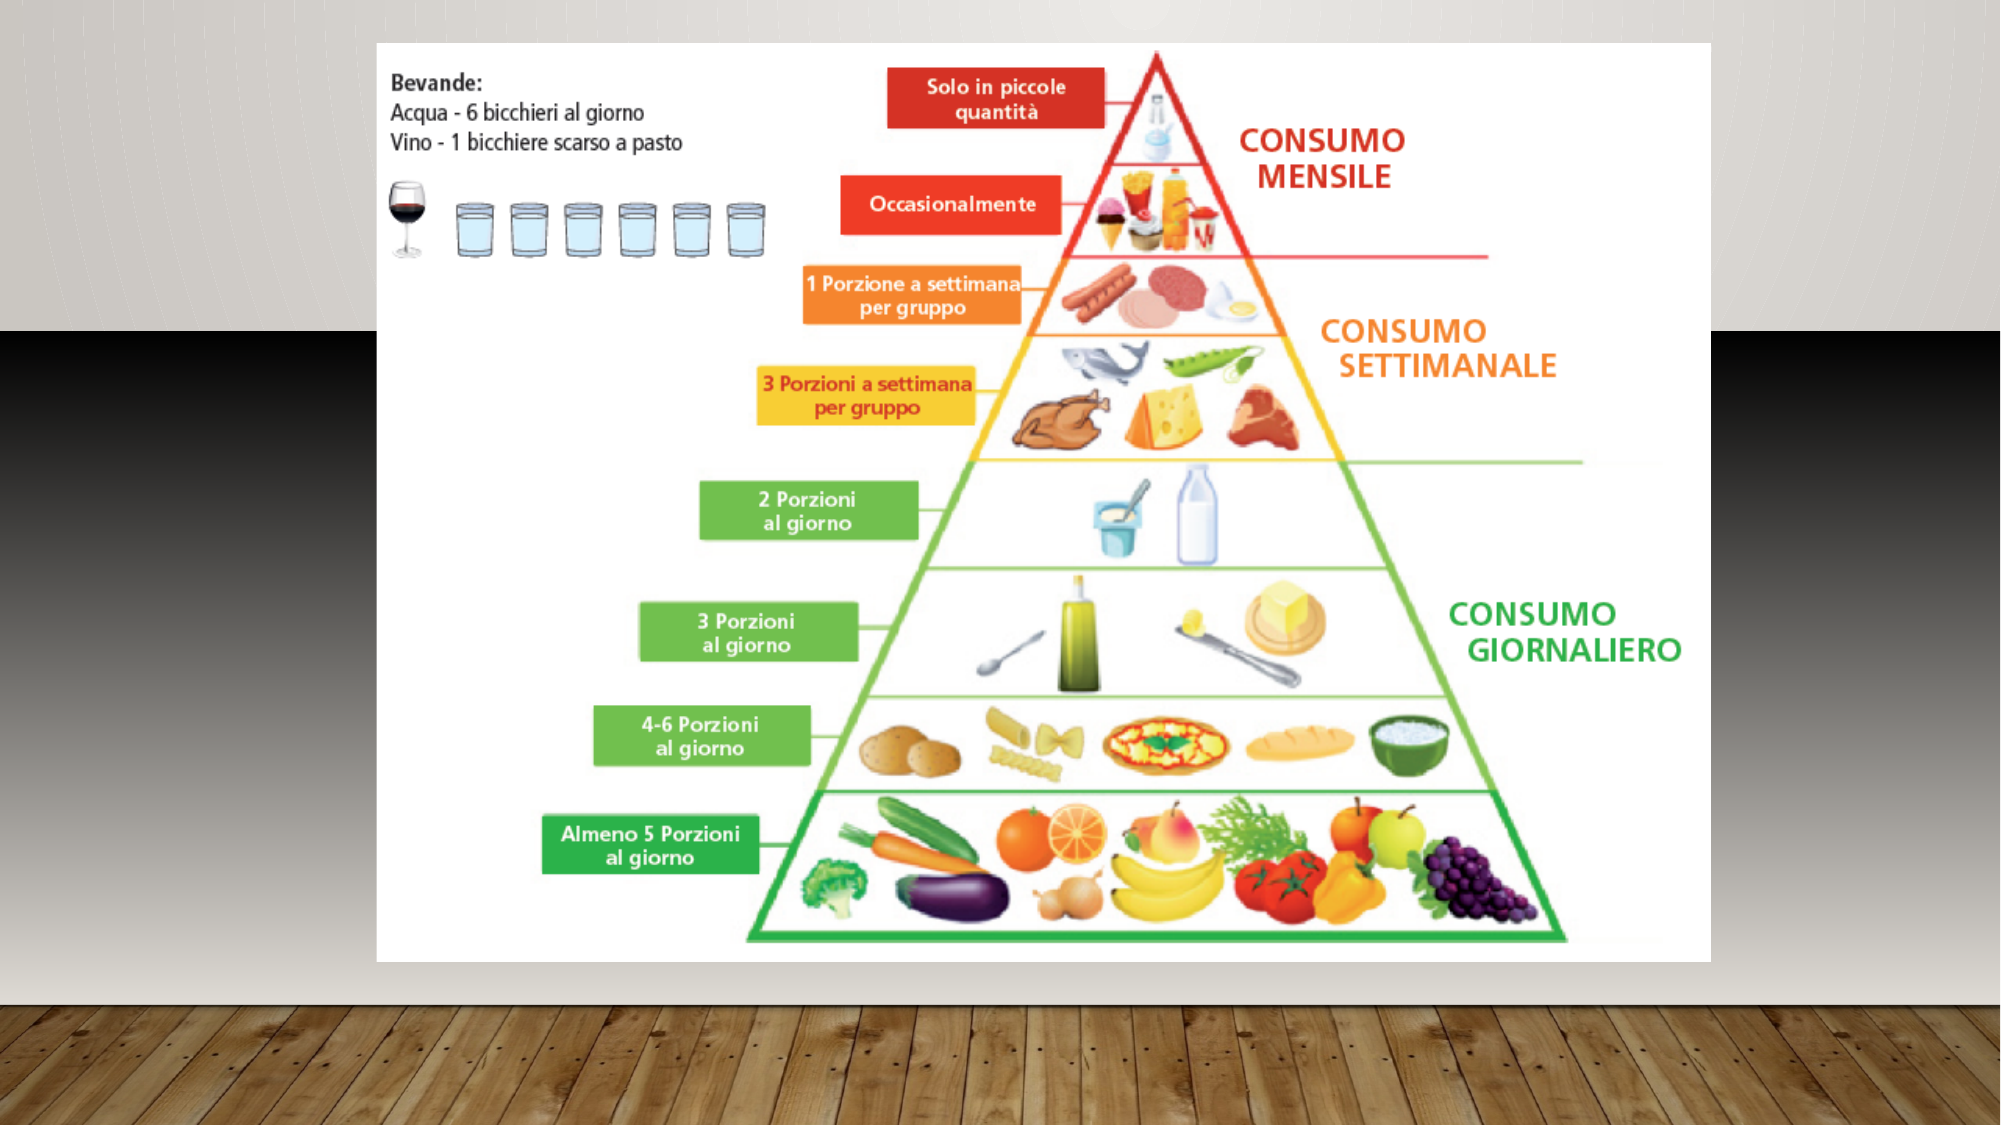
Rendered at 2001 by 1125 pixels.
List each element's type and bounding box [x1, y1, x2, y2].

picture [376, 43, 1711, 962]
